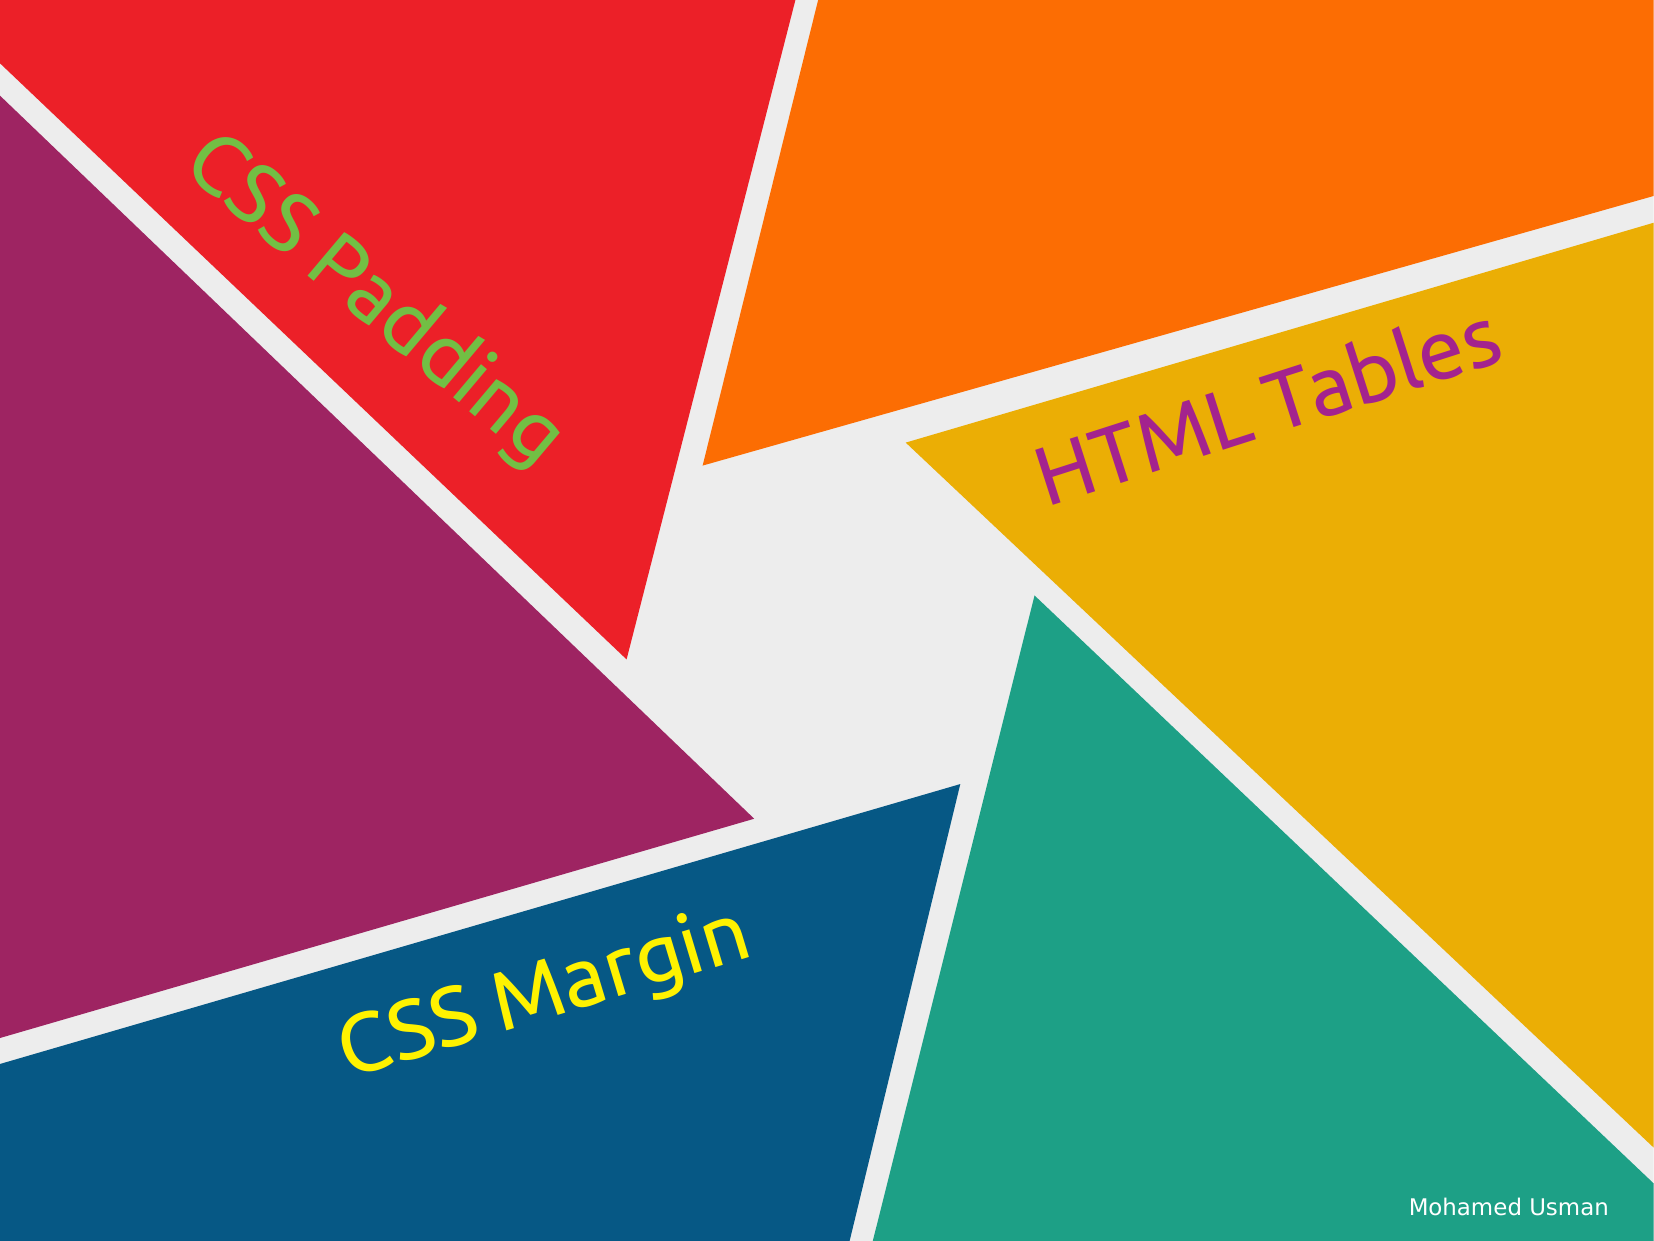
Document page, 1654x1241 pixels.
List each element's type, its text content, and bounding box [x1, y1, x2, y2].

text_box CSS Padding [154, 93, 604, 497]
text_box Mohamed Usman [1393, 1187, 1625, 1229]
text_box CSS Margin [309, 870, 776, 1106]
text_box HTML Tables [1006, 273, 1528, 534]
